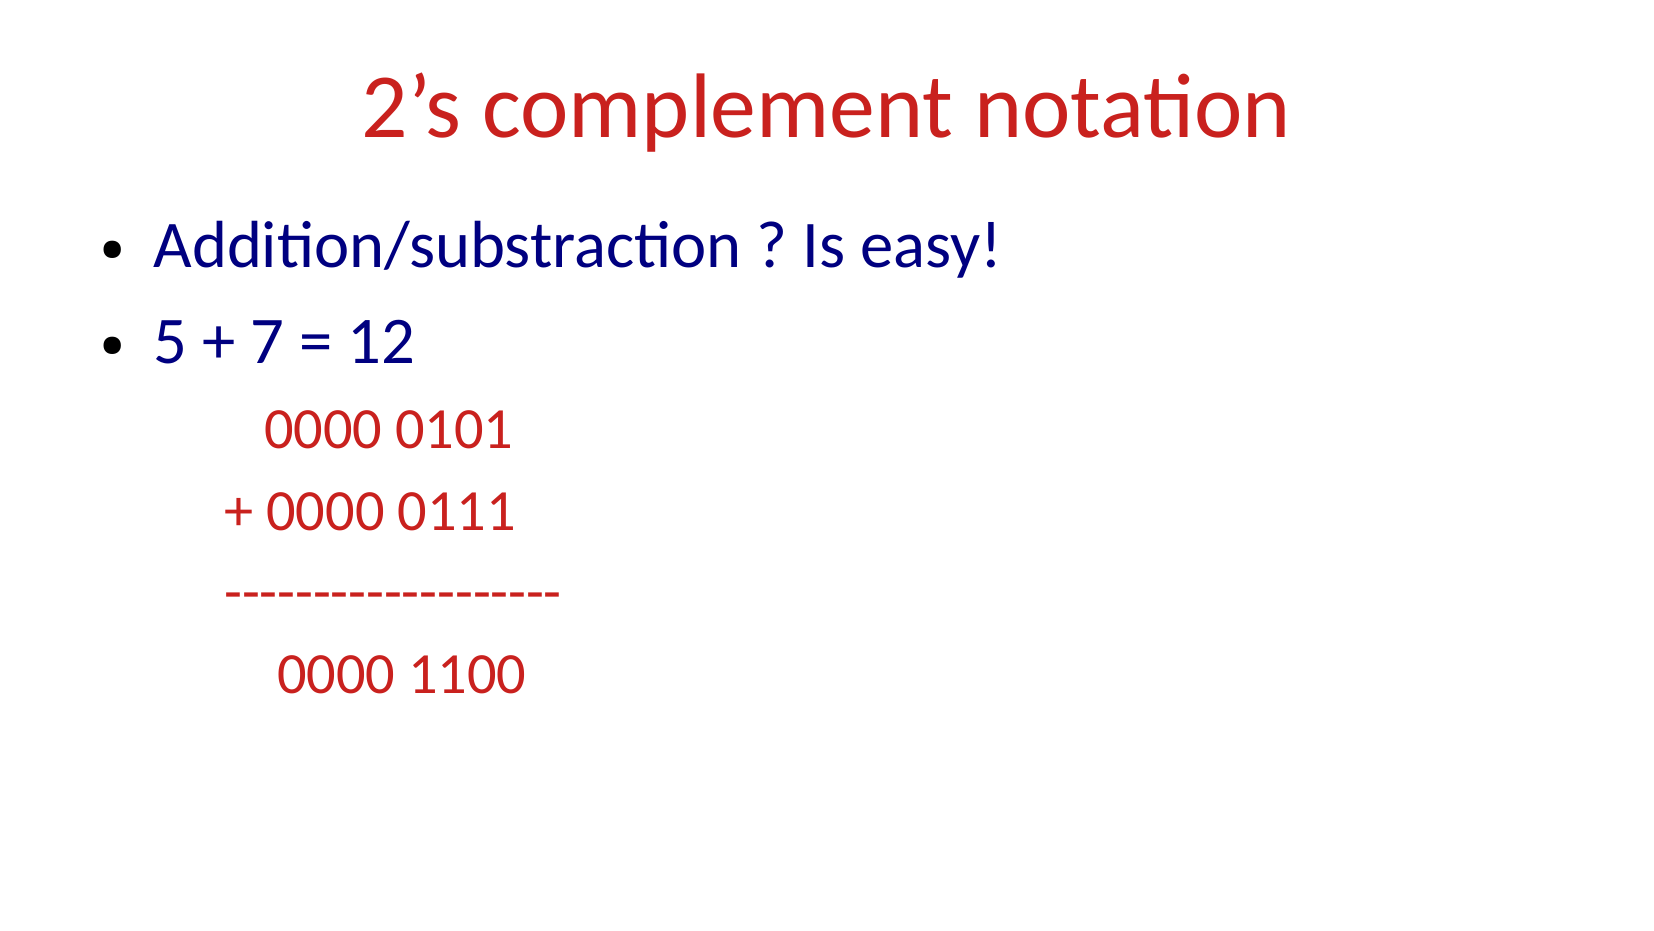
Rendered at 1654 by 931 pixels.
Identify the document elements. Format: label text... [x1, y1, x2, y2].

title 2’s complement notation [82, 37, 1571, 193]
list Addition/substraction ? Is easy! 5 + 7 = 12 0000 0101 + 0000 0111 ------------------- 0000 1100 [82, 217, 1571, 758]
